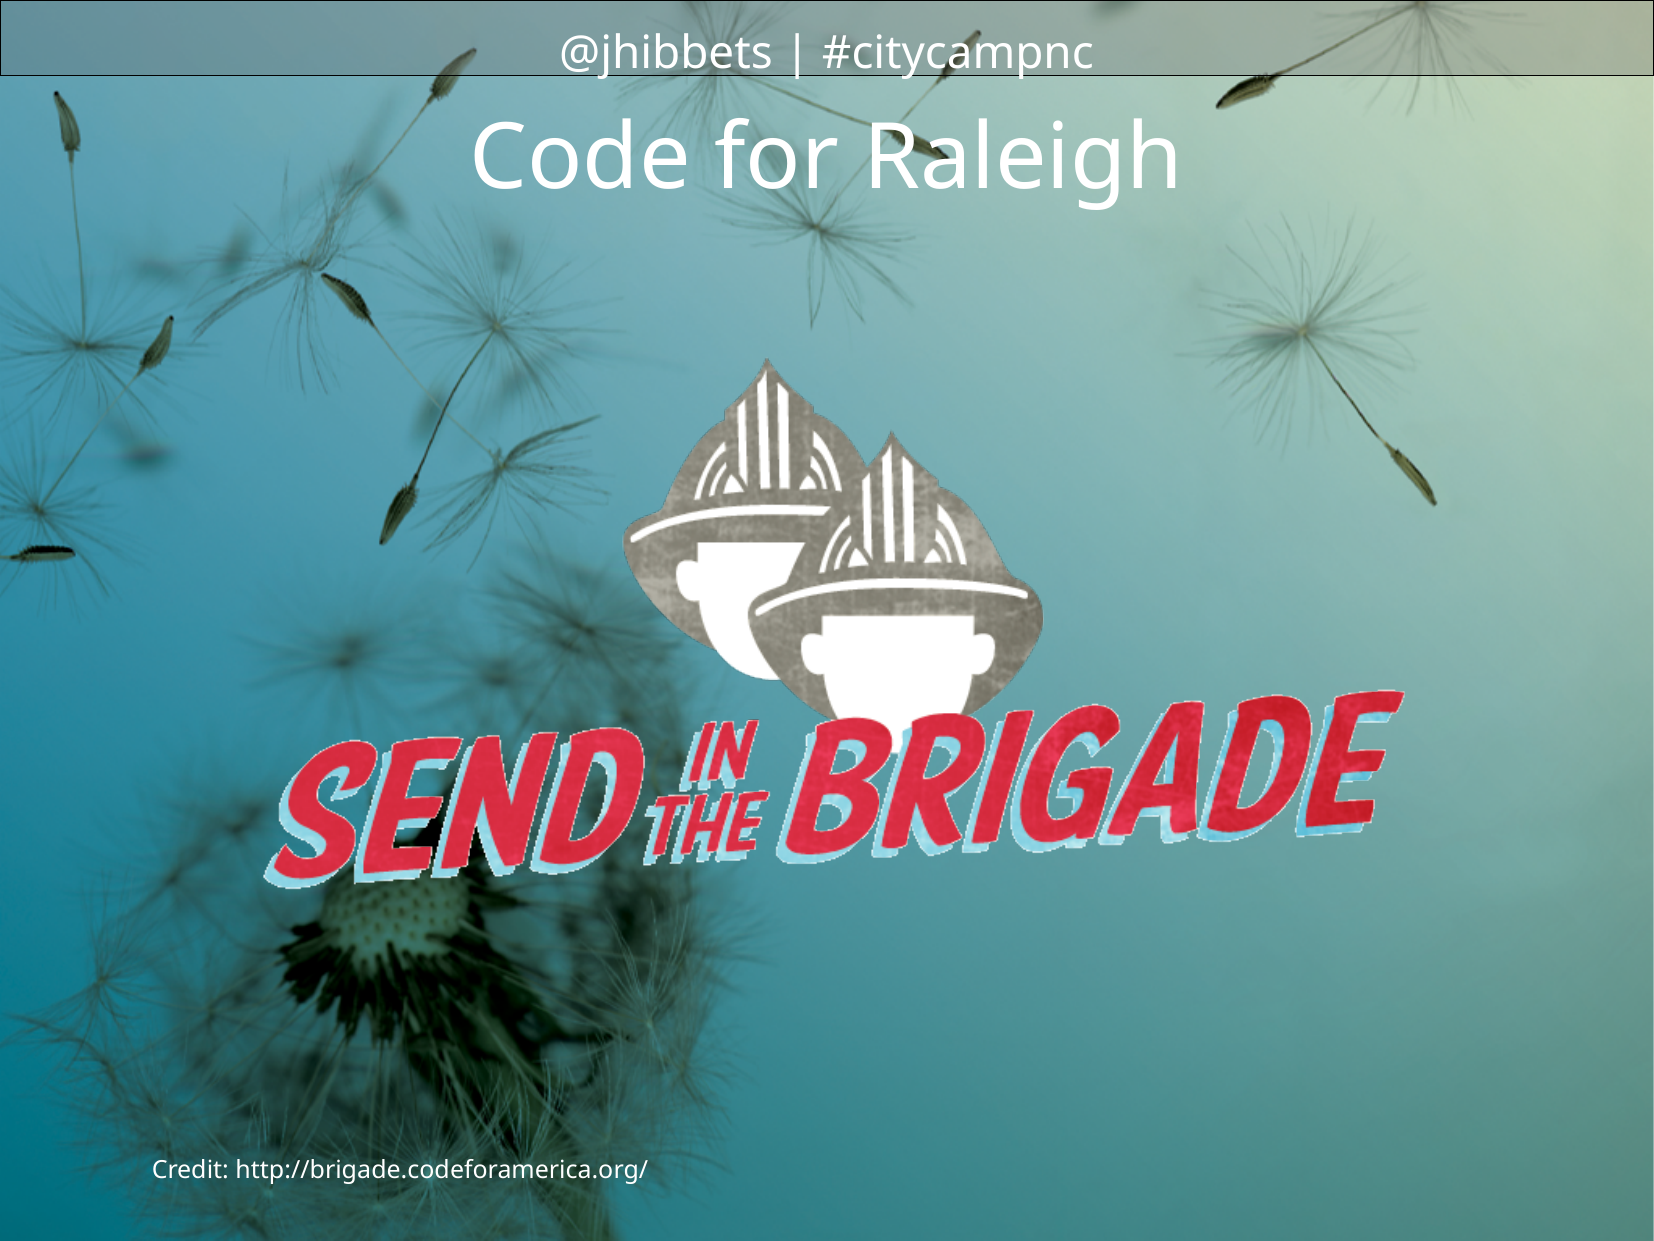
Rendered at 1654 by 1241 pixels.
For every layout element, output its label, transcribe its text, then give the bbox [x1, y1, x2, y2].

text_box Credit: http://brigade.codeforamerica.org/ [137, 1144, 671, 1188]
picture [0, 76, 1654, 1241]
title Code for Raleigh [82, 49, 1571, 257]
